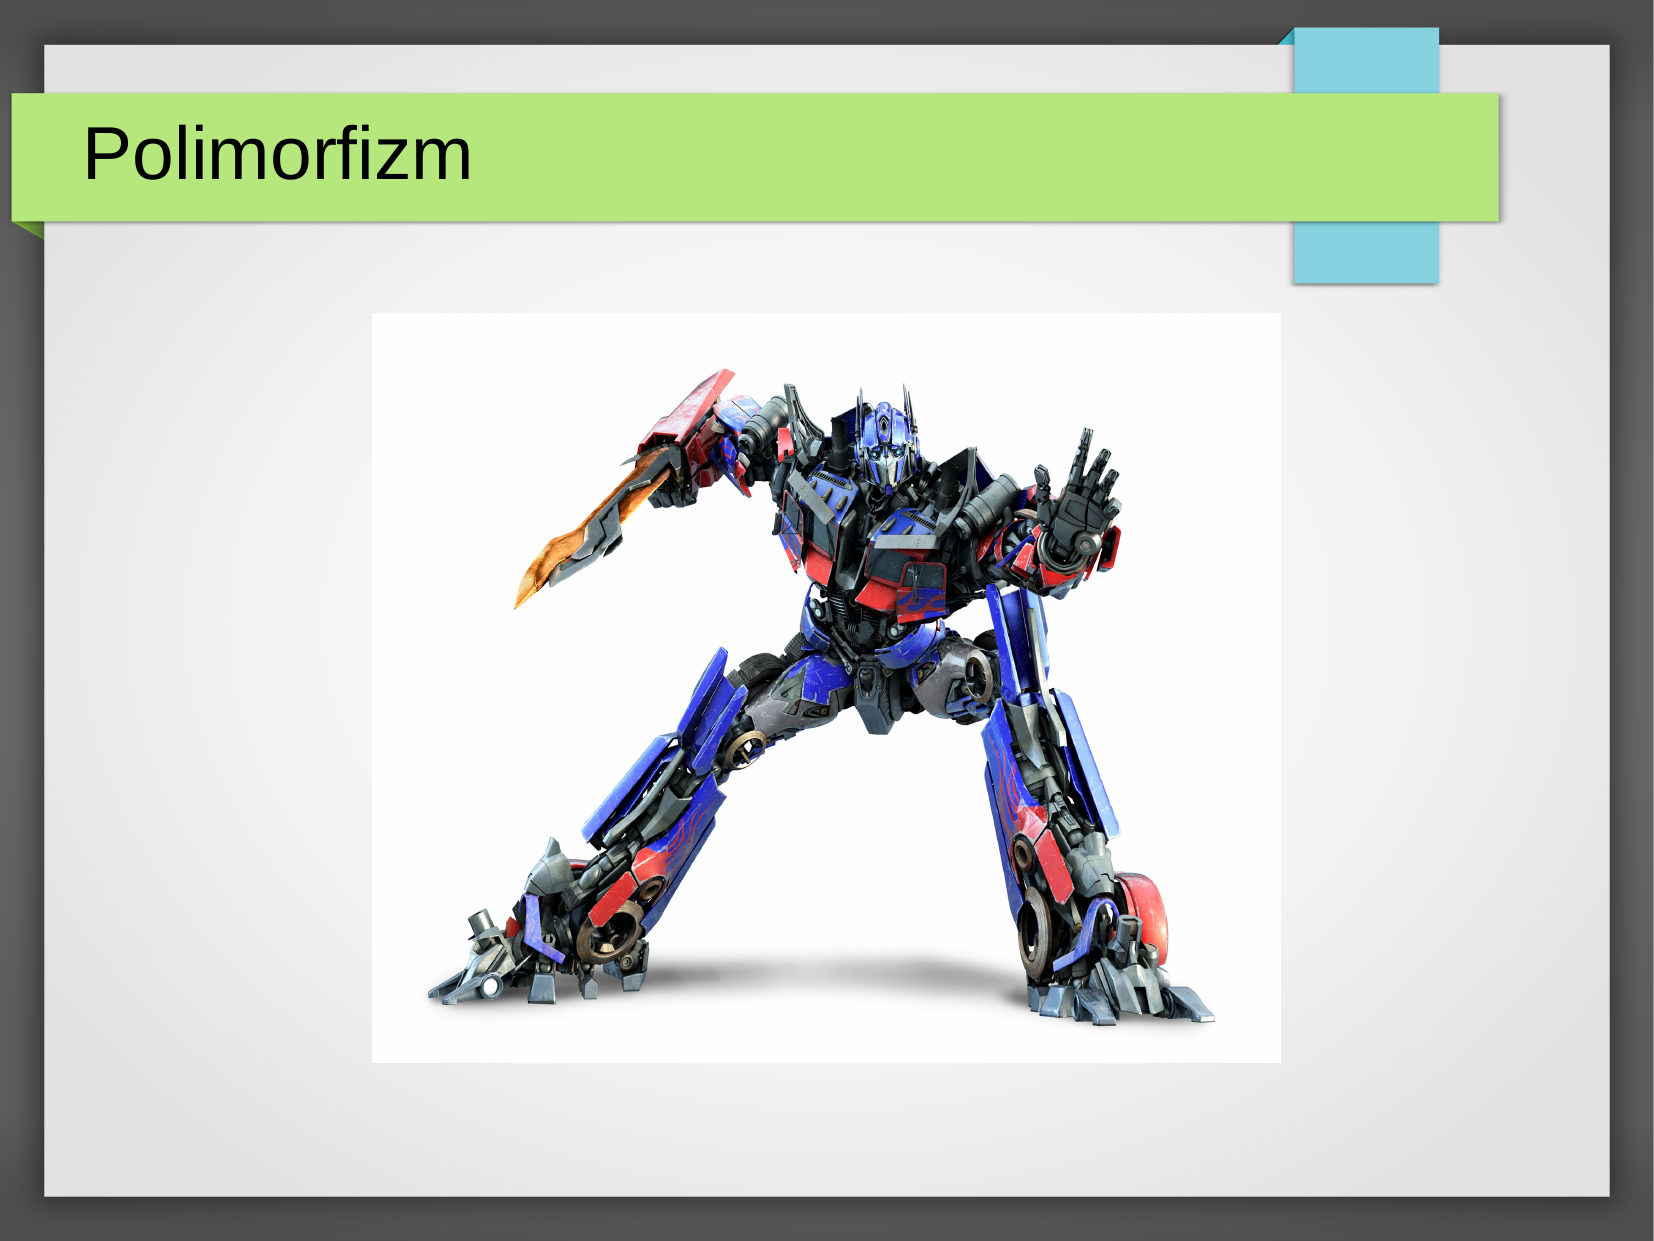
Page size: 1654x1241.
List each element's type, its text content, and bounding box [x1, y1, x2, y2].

picture [0, 0, 1654, 1241]
title Polimorfizm [82, 94, 1264, 213]
